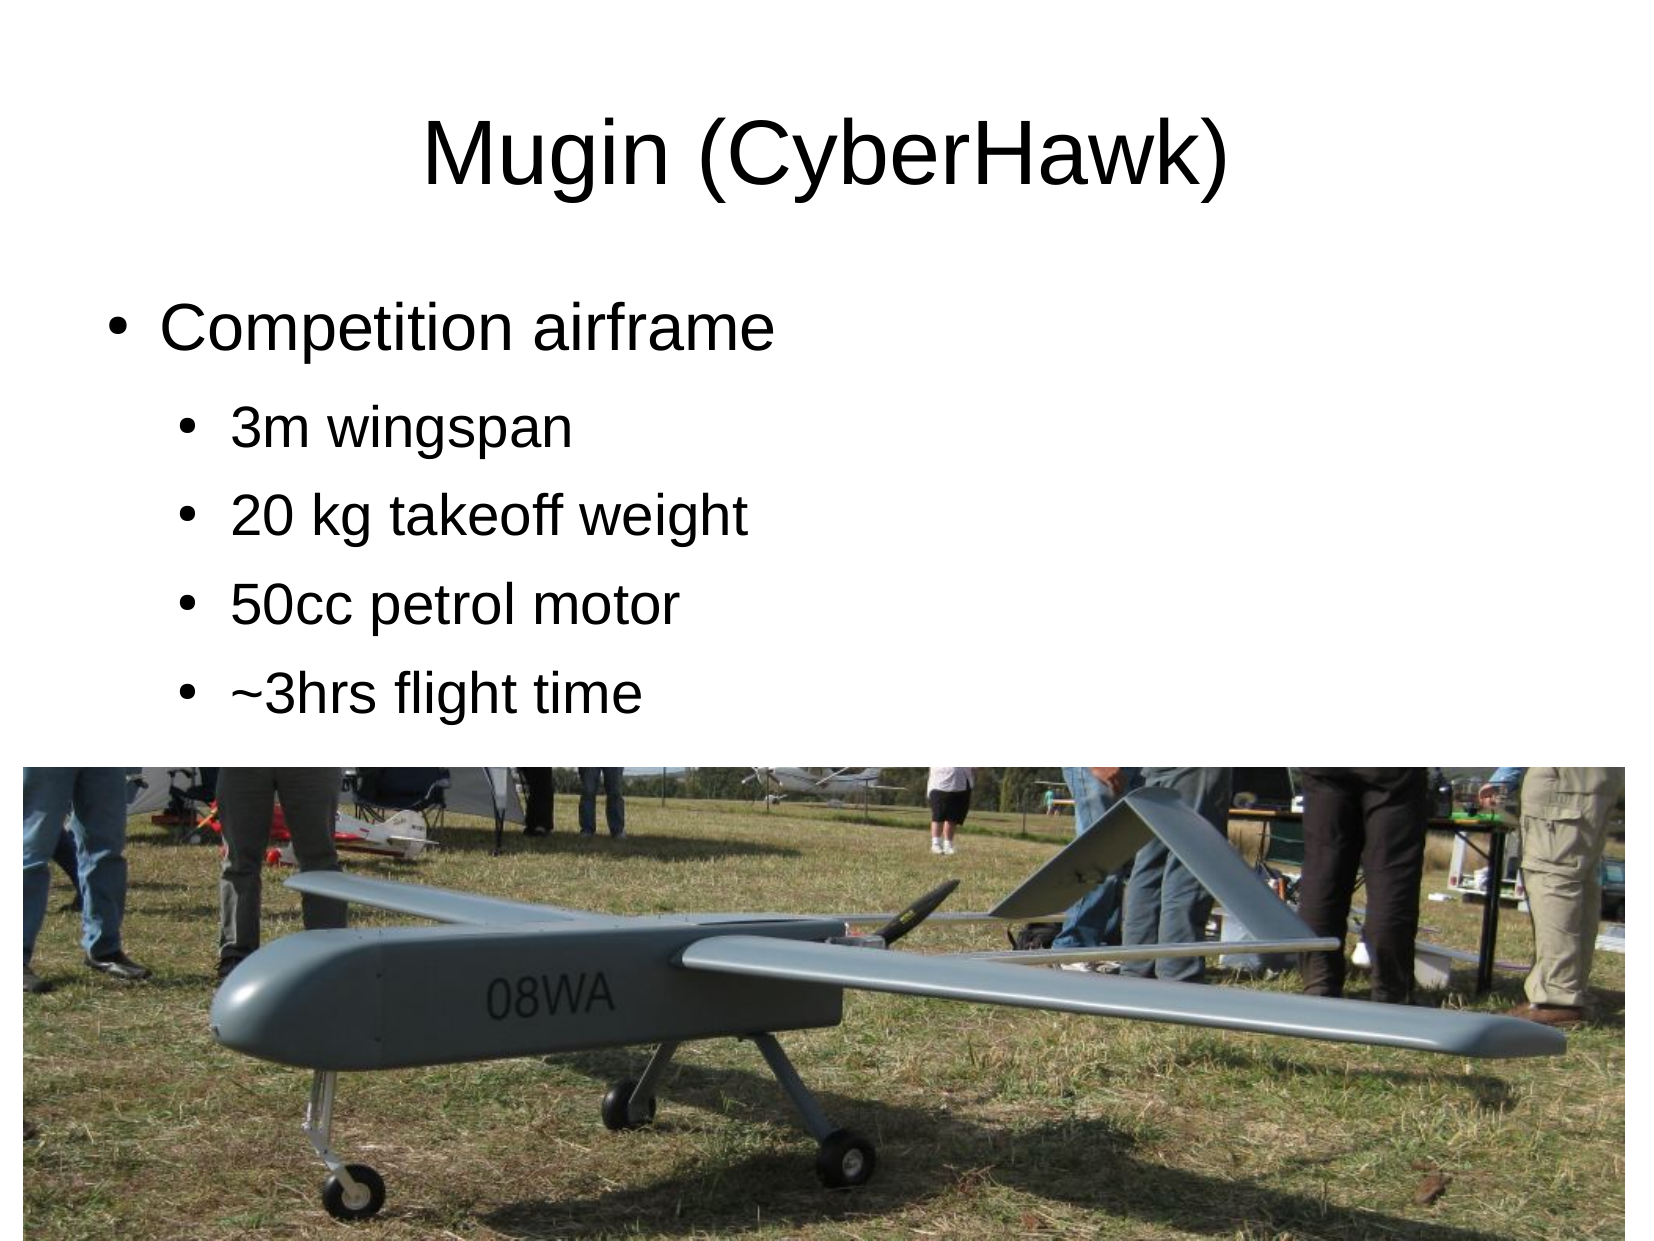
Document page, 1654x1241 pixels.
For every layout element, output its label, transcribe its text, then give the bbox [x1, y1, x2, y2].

list Competition airframe 3m wingspan 20 kg takeoff weight 50cc petrol motor ~3hrs flight time [88, 290, 809, 739]
picture [23, 767, 1625, 1241]
title Mugin (CyberHawk) [82, 49, 1571, 257]
